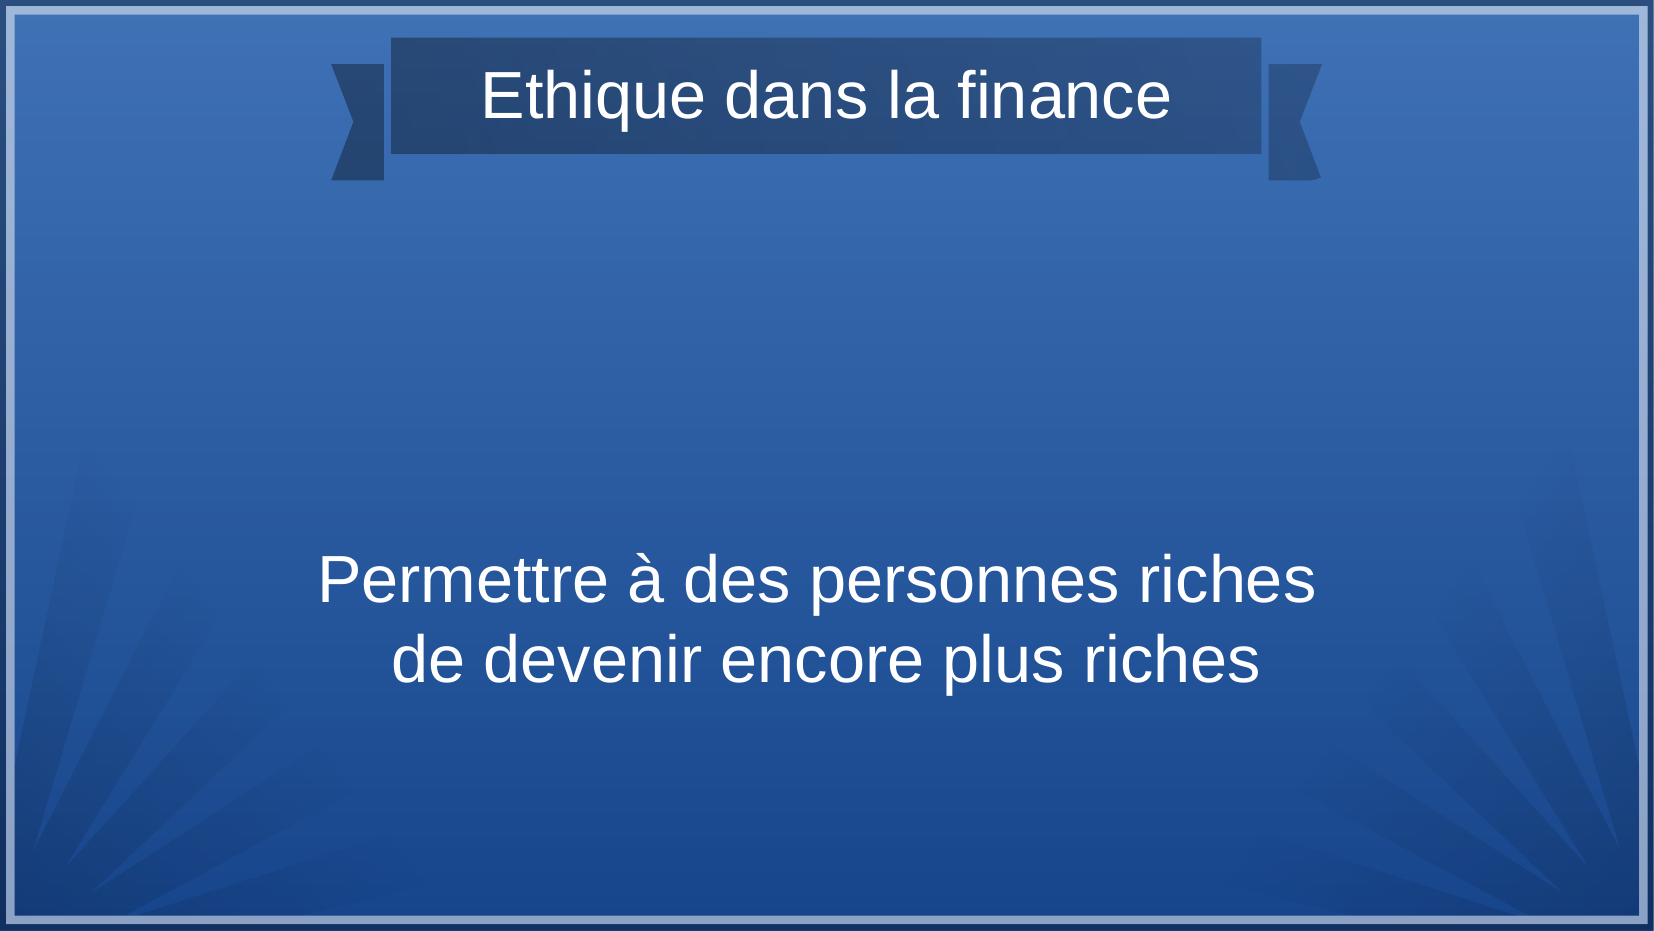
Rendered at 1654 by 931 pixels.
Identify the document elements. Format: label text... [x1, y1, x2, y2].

text_box Ethique dans la finance [82, 39, 1571, 144]
text_box Permettre à des personnes riches de devenir encore plus riches [82, 534, 1571, 697]
